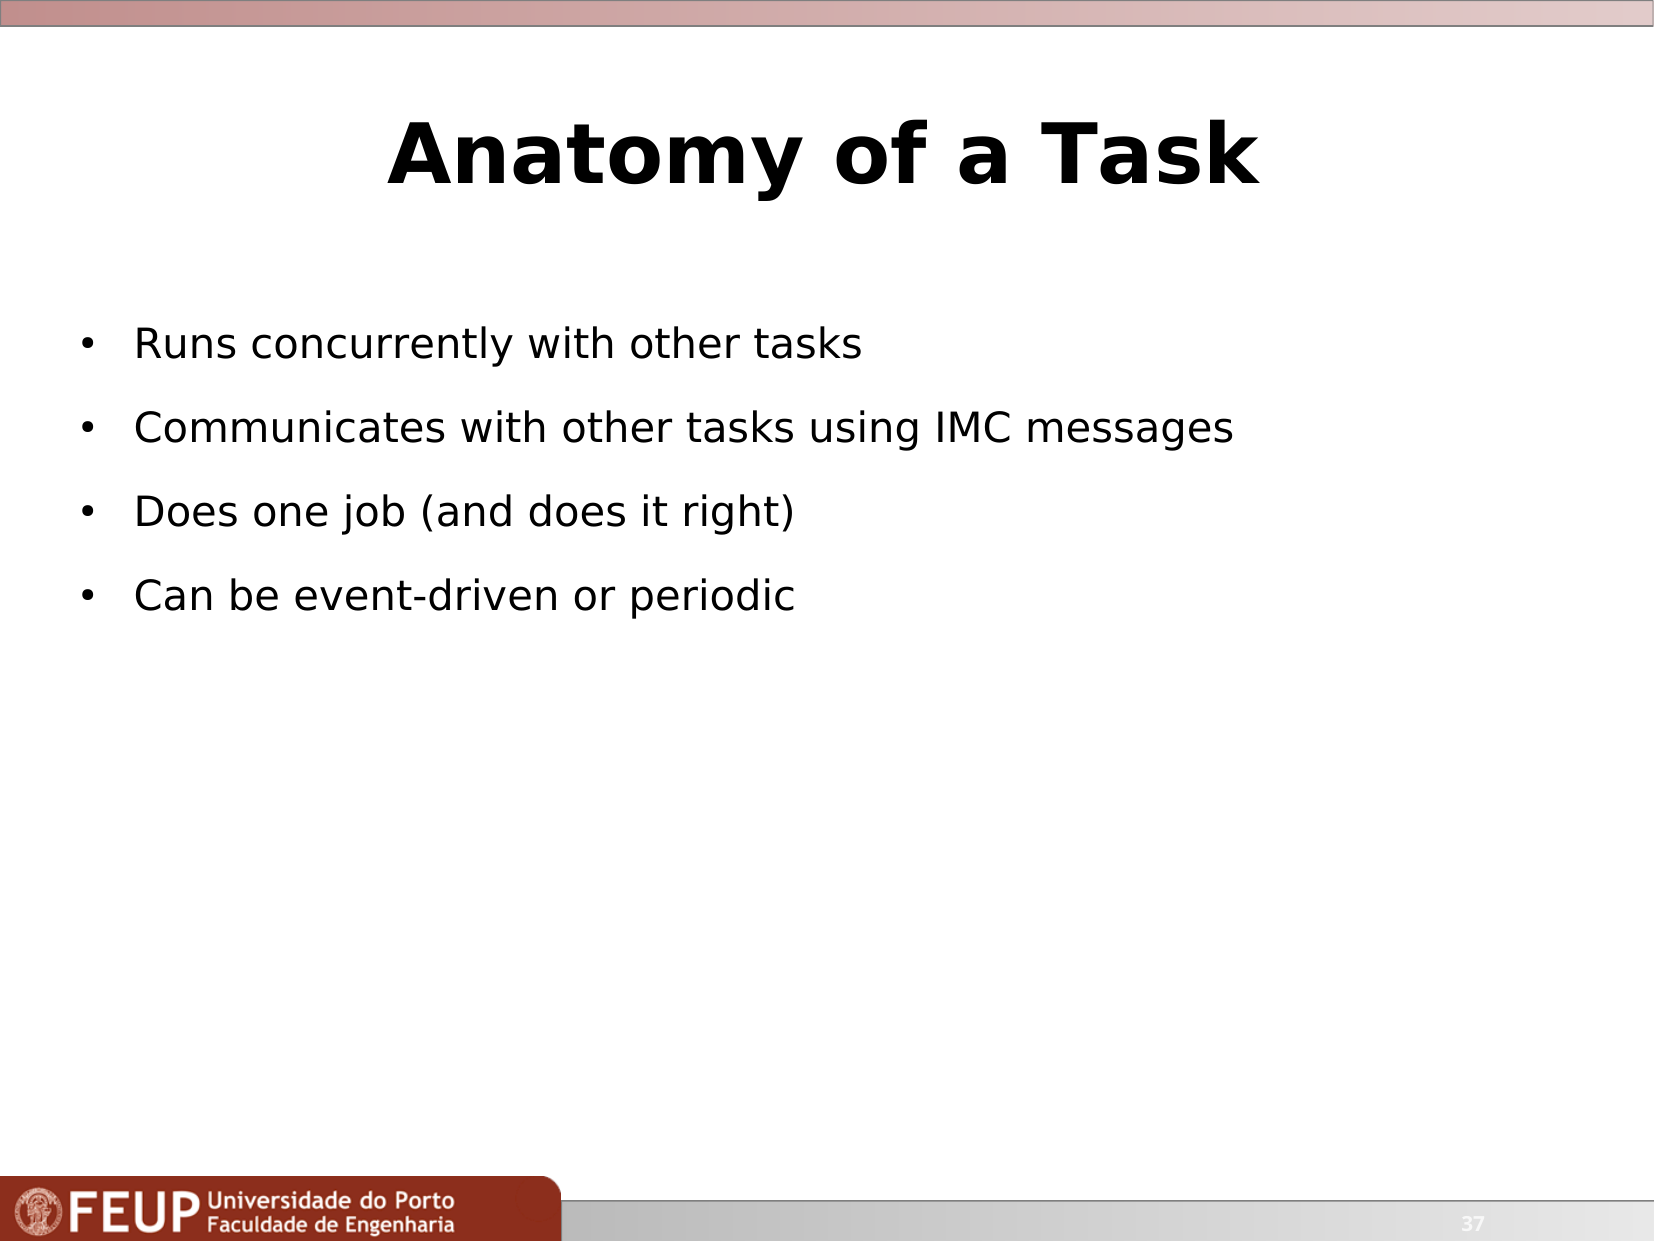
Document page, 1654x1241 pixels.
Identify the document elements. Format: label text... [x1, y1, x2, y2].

list Runs concurrently with other tasks Communicates with other tasks using IMC messages Does one job (and does it right) Can be event-driven or periodic [62, 319, 1589, 1141]
title Anatomy of a Task [64, 70, 1582, 239]
picture [0, 1176, 561, 1241]
